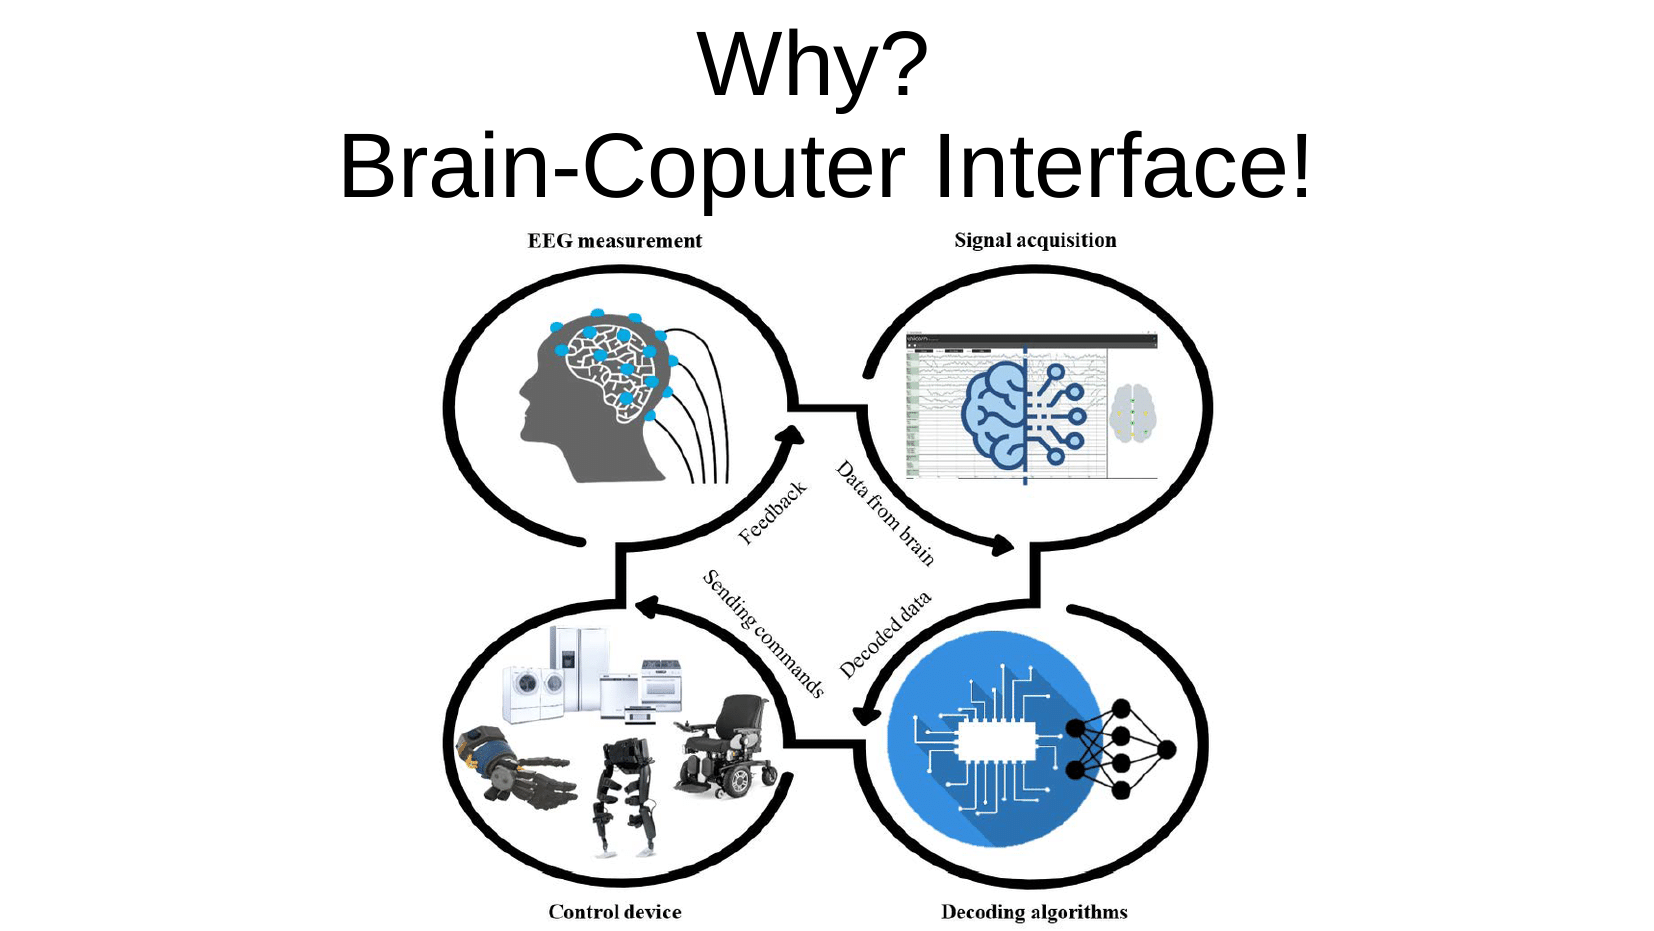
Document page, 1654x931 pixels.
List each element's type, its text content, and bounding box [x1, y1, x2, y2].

picture [432, 221, 1222, 931]
title Why? Brain-Coputer Interface! [82, 12, 1571, 218]
